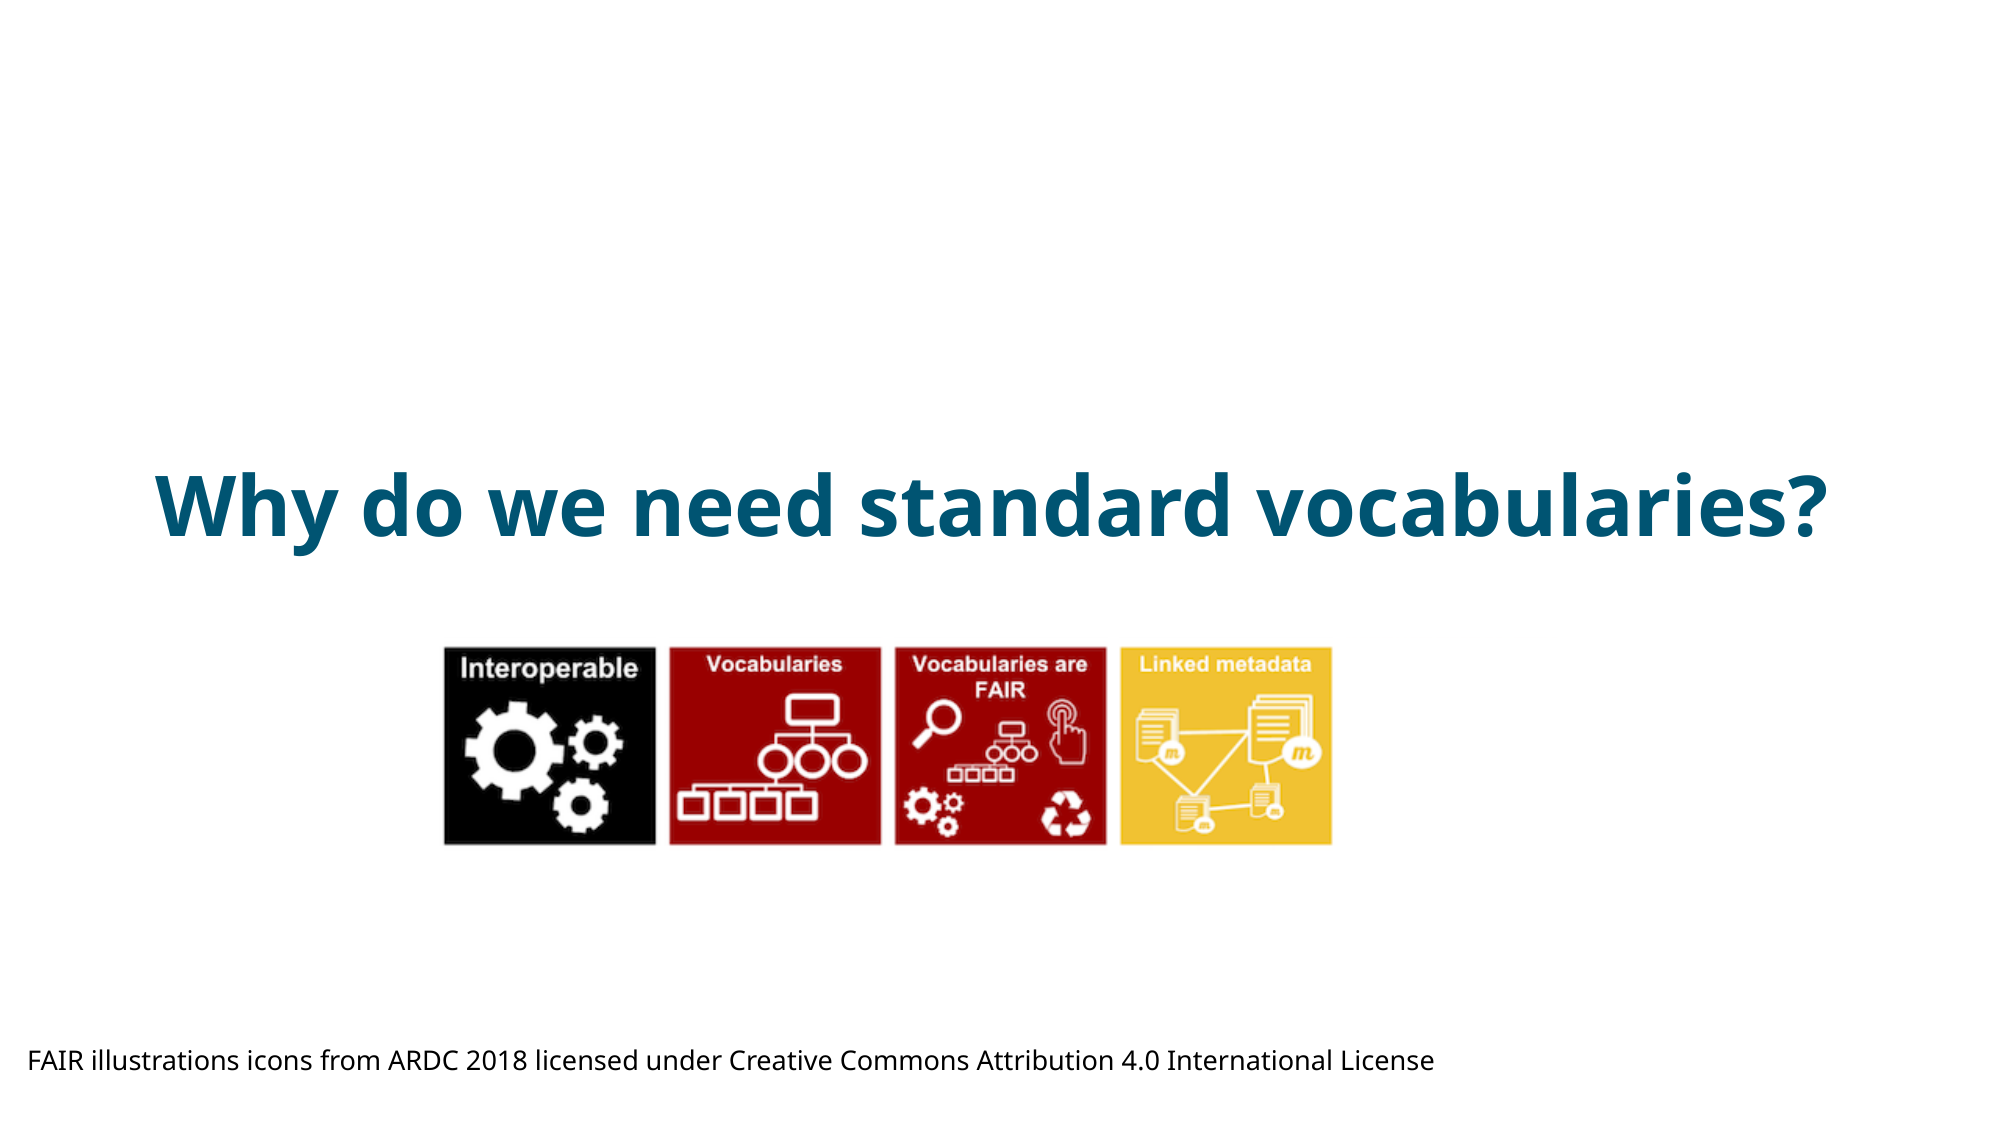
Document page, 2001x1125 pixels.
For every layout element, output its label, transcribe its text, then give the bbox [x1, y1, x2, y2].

text_box FAIR illustrations icons from ARDC 2018 licensed under Creative Commons Attribution 4.0 International License [12, 1028, 1548, 1125]
title Why do we need standard vocabularies? [141, 419, 1842, 601]
picture [437, 637, 1564, 851]
